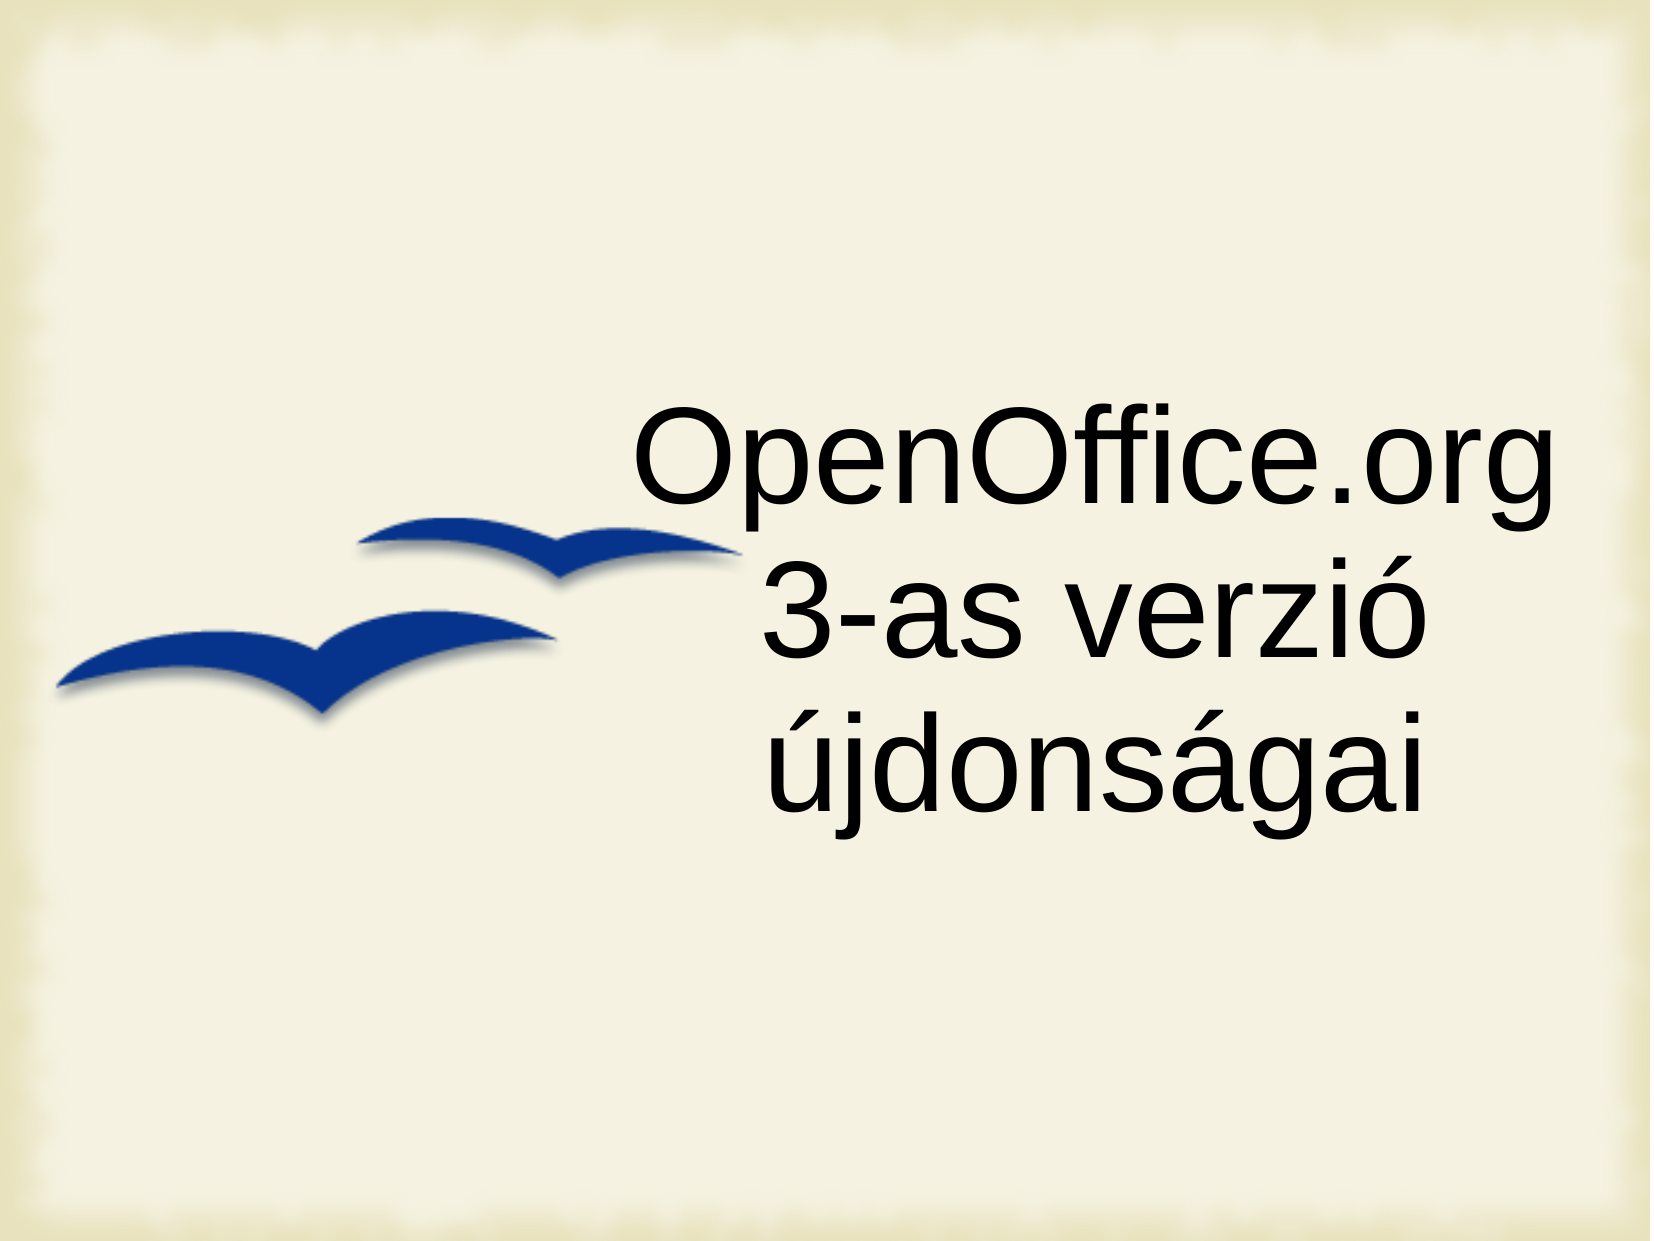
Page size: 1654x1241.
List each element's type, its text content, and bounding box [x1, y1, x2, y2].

picture [0, 0, 1651, 1241]
subtitle OpenOffice.org 3-as verzió újdonságai [620, 118, 1571, 1102]
